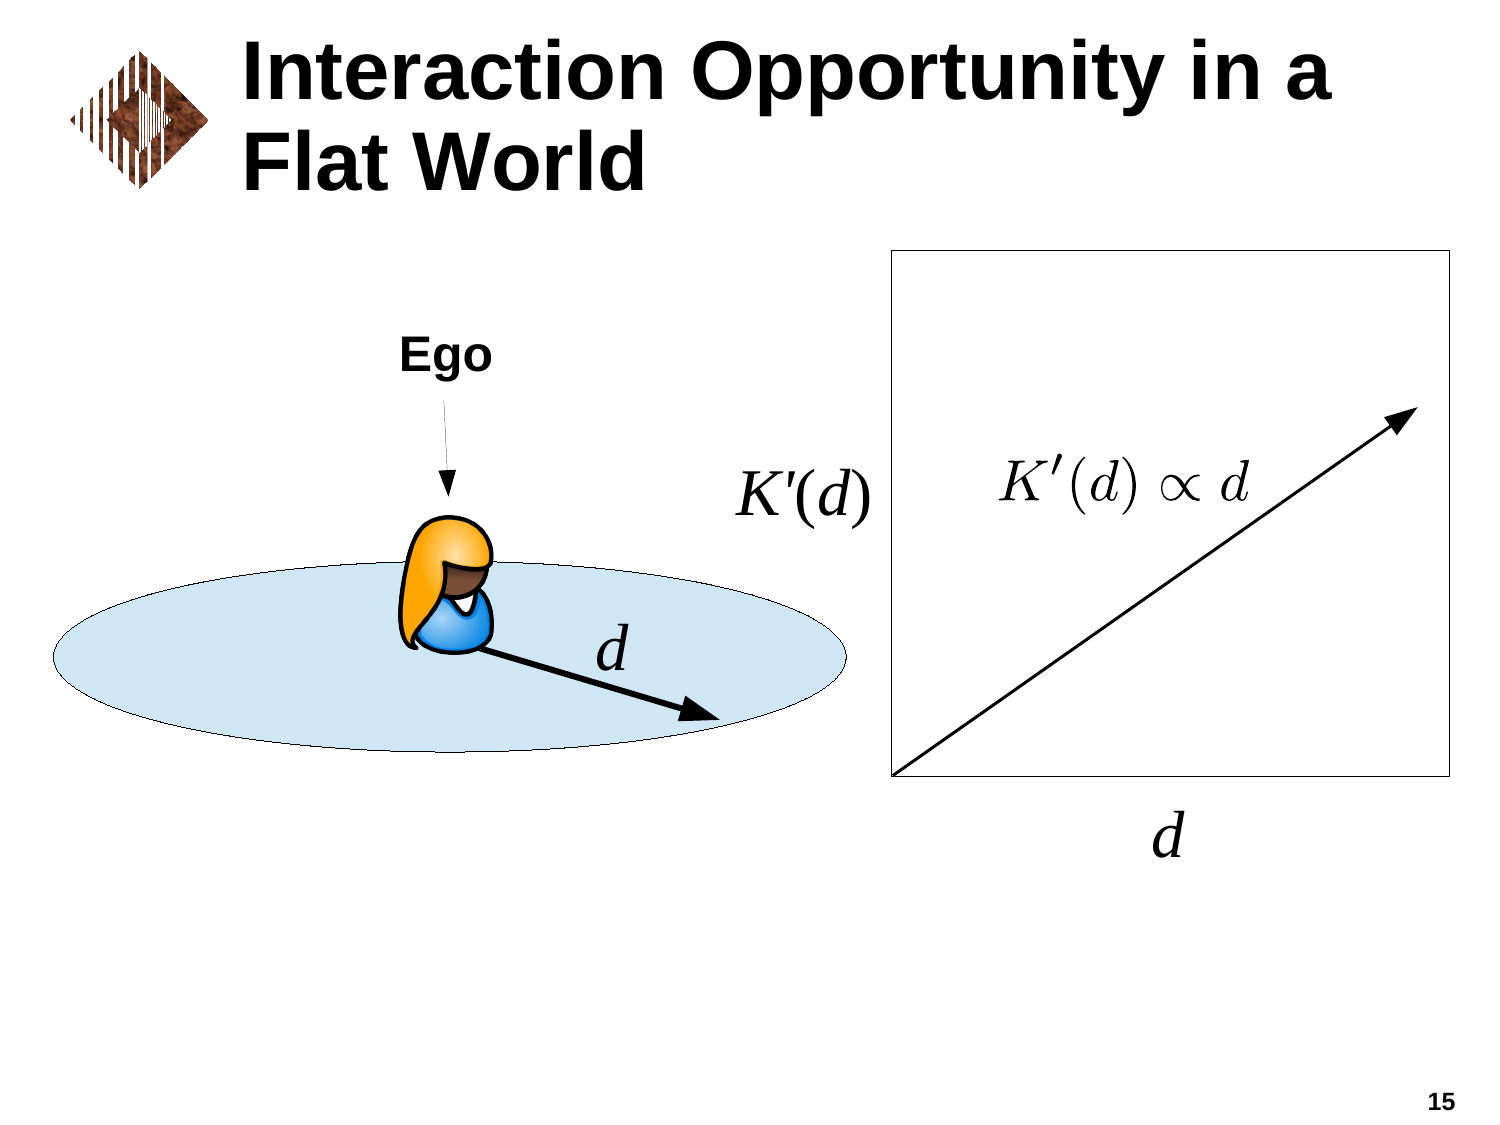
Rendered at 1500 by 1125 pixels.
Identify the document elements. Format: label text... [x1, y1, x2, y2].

text_box Ego [398, 322, 494, 378]
text_box [891, 250, 1450, 777]
text_box d [1151, 792, 1186, 867]
text_box [53, 561, 847, 753]
picture [998, 453, 1249, 515]
picture [45, 29, 233, 210]
title Interaction Opportunity in a Flat World [241, 25, 1453, 210]
text_box d [595, 605, 630, 680]
picture [398, 515, 494, 655]
text_box K'(d) [736, 450, 874, 525]
